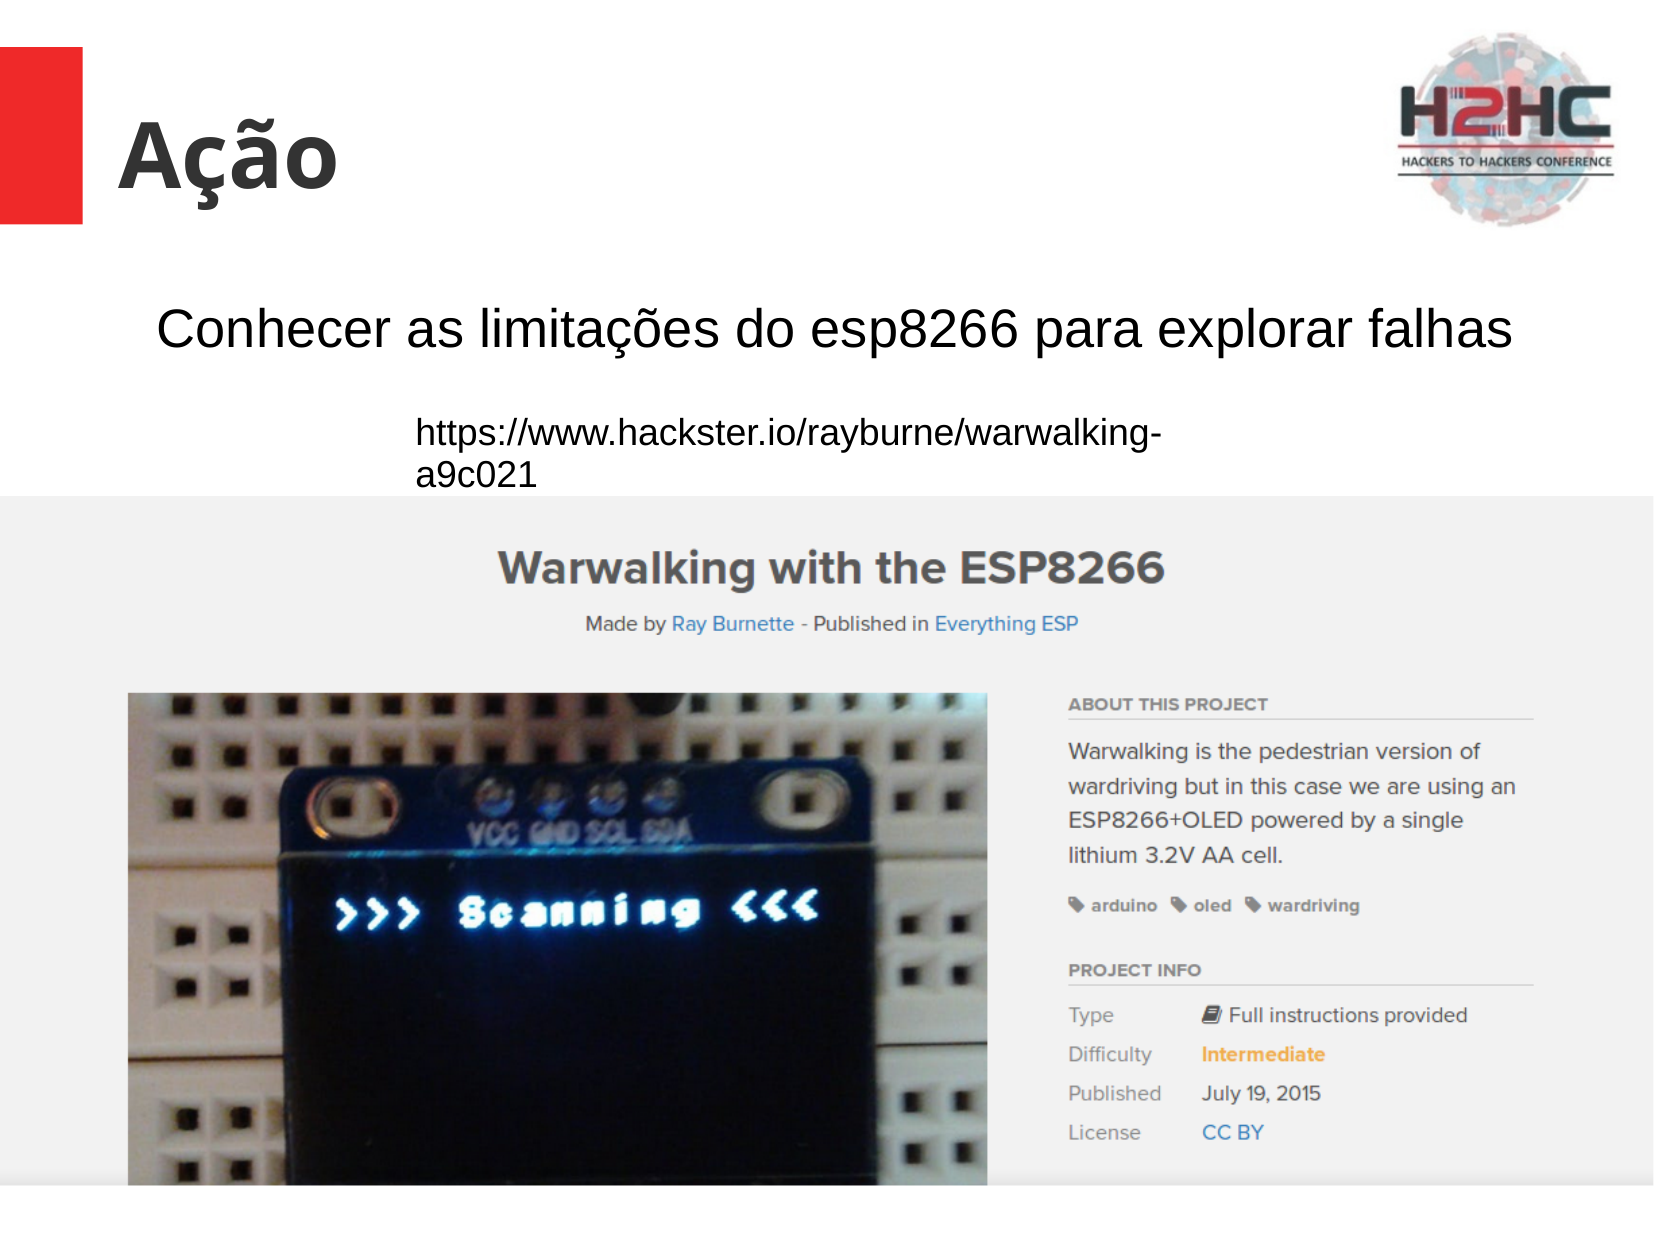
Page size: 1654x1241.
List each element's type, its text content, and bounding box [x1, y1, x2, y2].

picture [1299, 11, 1654, 248]
picture [0, 496, 1654, 1187]
text_box https://www.hackster.io/rayburne/warwalking-a9c021 [400, 403, 1300, 461]
title Ação [118, 49, 1571, 257]
text_box Conhecer as limitações do esp8266 para explorar falhas [141, 290, 1546, 367]
